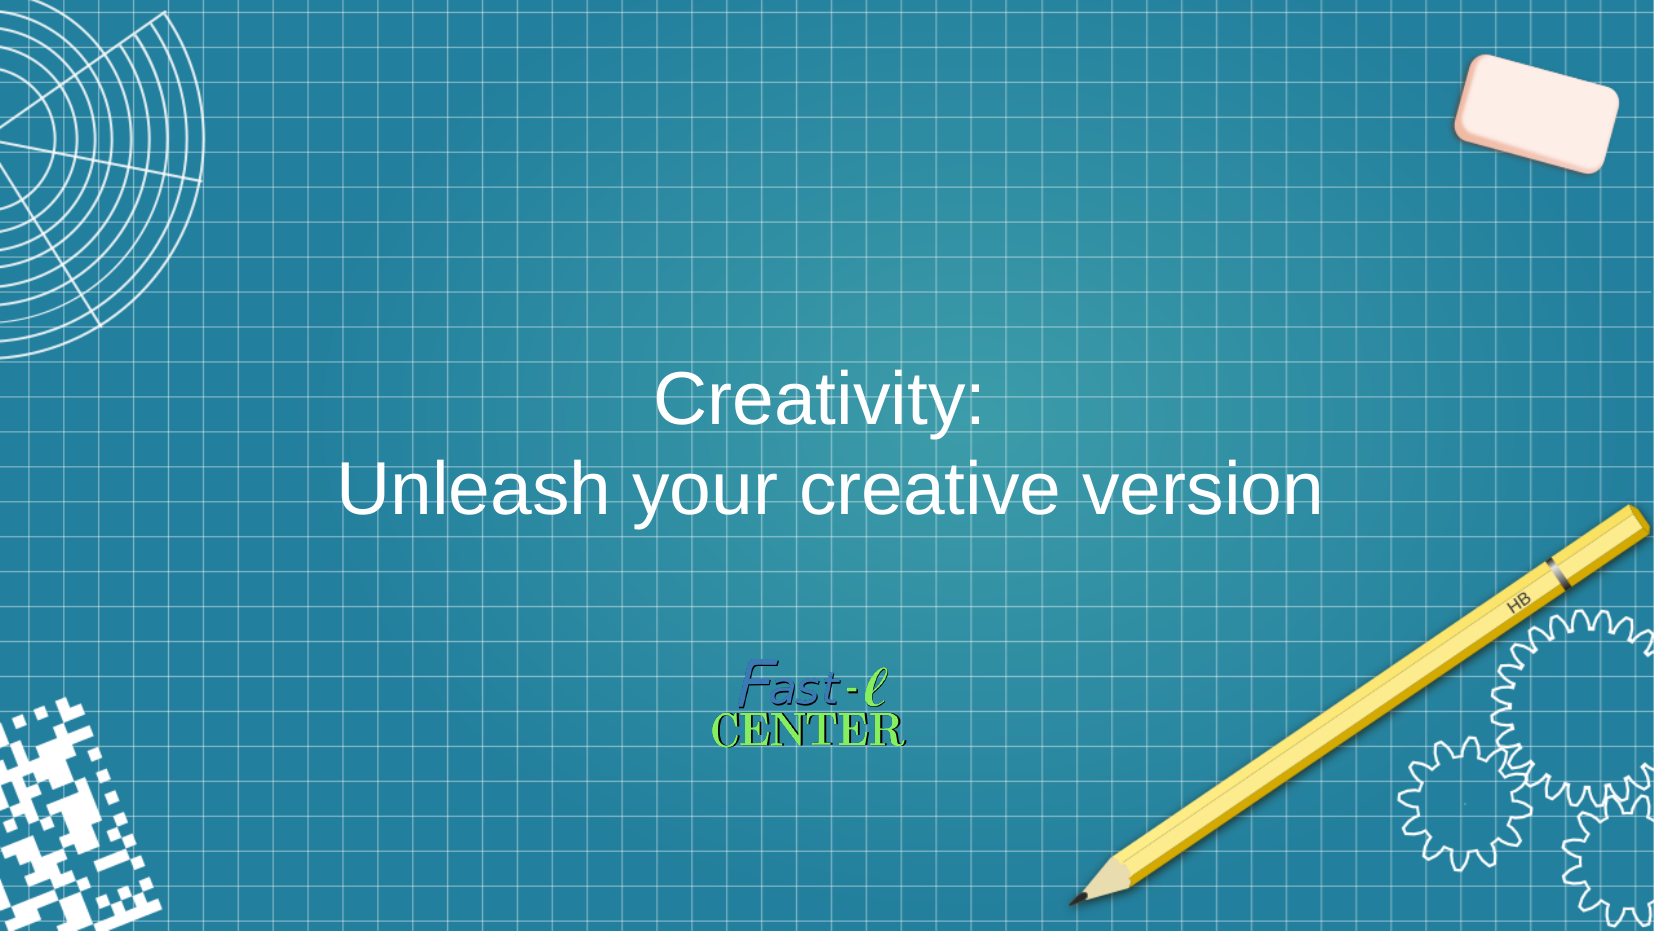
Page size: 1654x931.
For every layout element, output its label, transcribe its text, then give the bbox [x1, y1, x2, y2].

text_box Creativity: Unleash your creative version [86, 74, 1575, 804]
picture [0, 0, 1654, 931]
